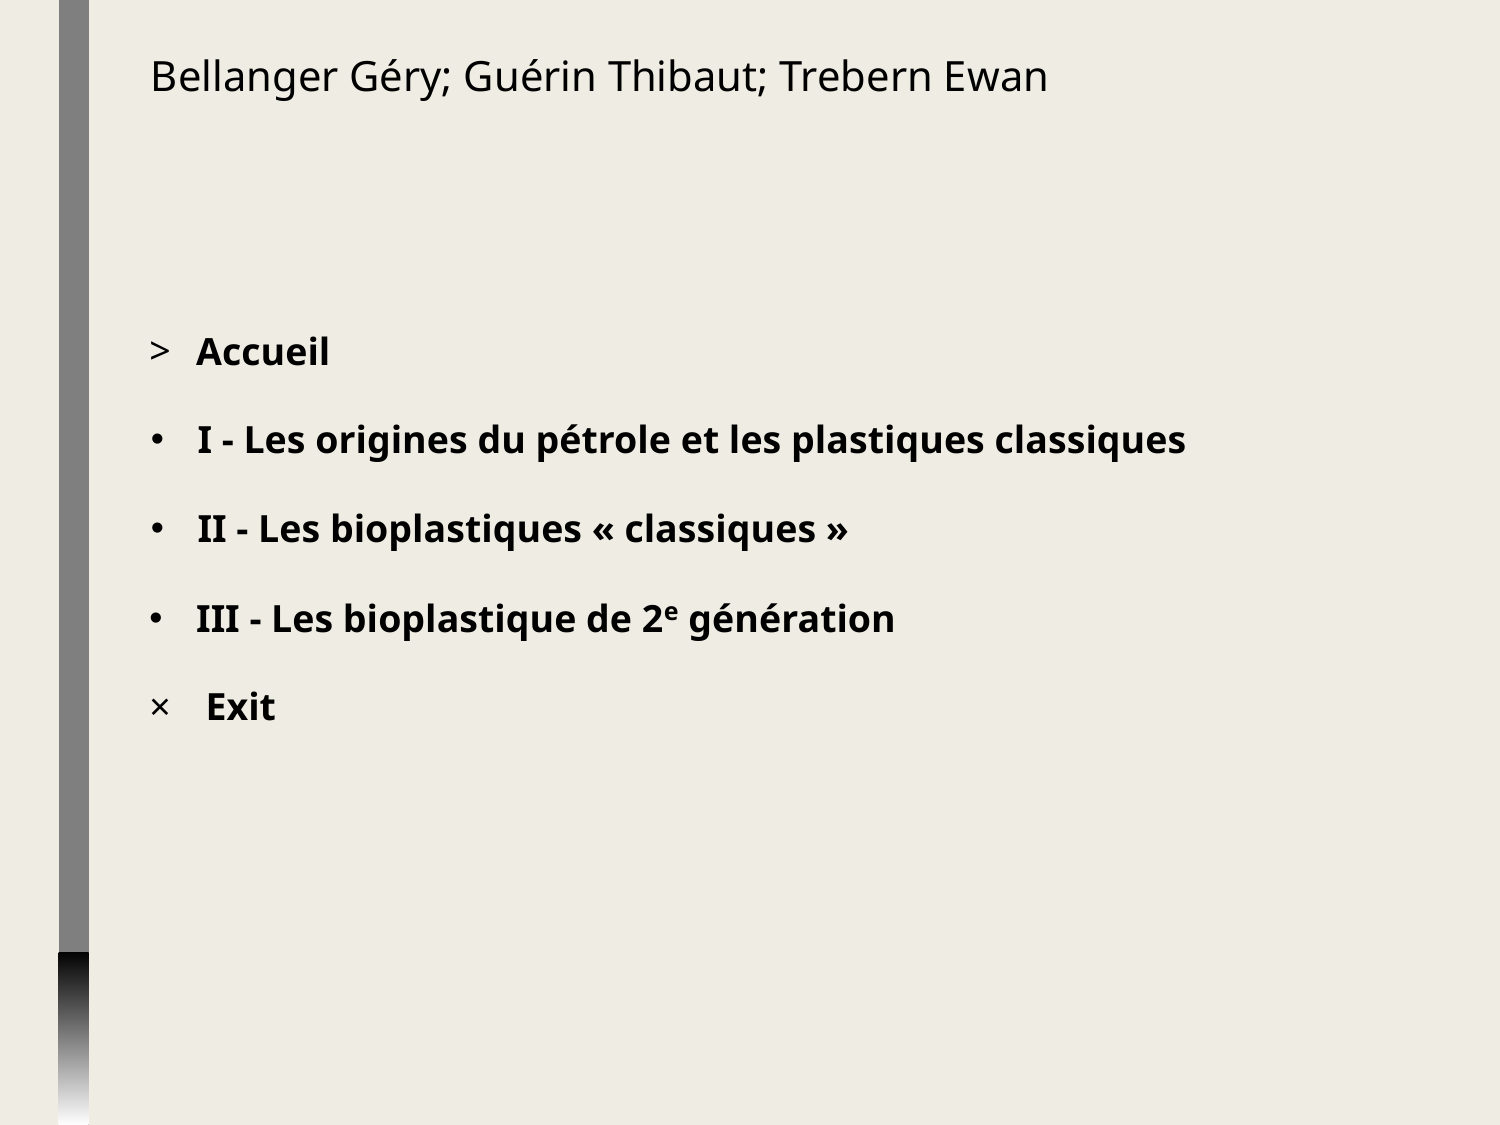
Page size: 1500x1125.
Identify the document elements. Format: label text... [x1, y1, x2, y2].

text_box II - Les bioplastiques « classiques » [135, 497, 762, 559]
text_box Exit [134, 675, 279, 737]
text_box III - Les bioplastique de 2e génération [134, 587, 806, 648]
text_box Accueil [134, 320, 325, 381]
text_box I - Les origines du pétrole et les plastiques classiques [135, 408, 1072, 470]
text_box [59, 0, 89, 1125]
text_box Bellanger Géry; Guérin Thibaut; Trebern Ewan [135, 42, 973, 109]
